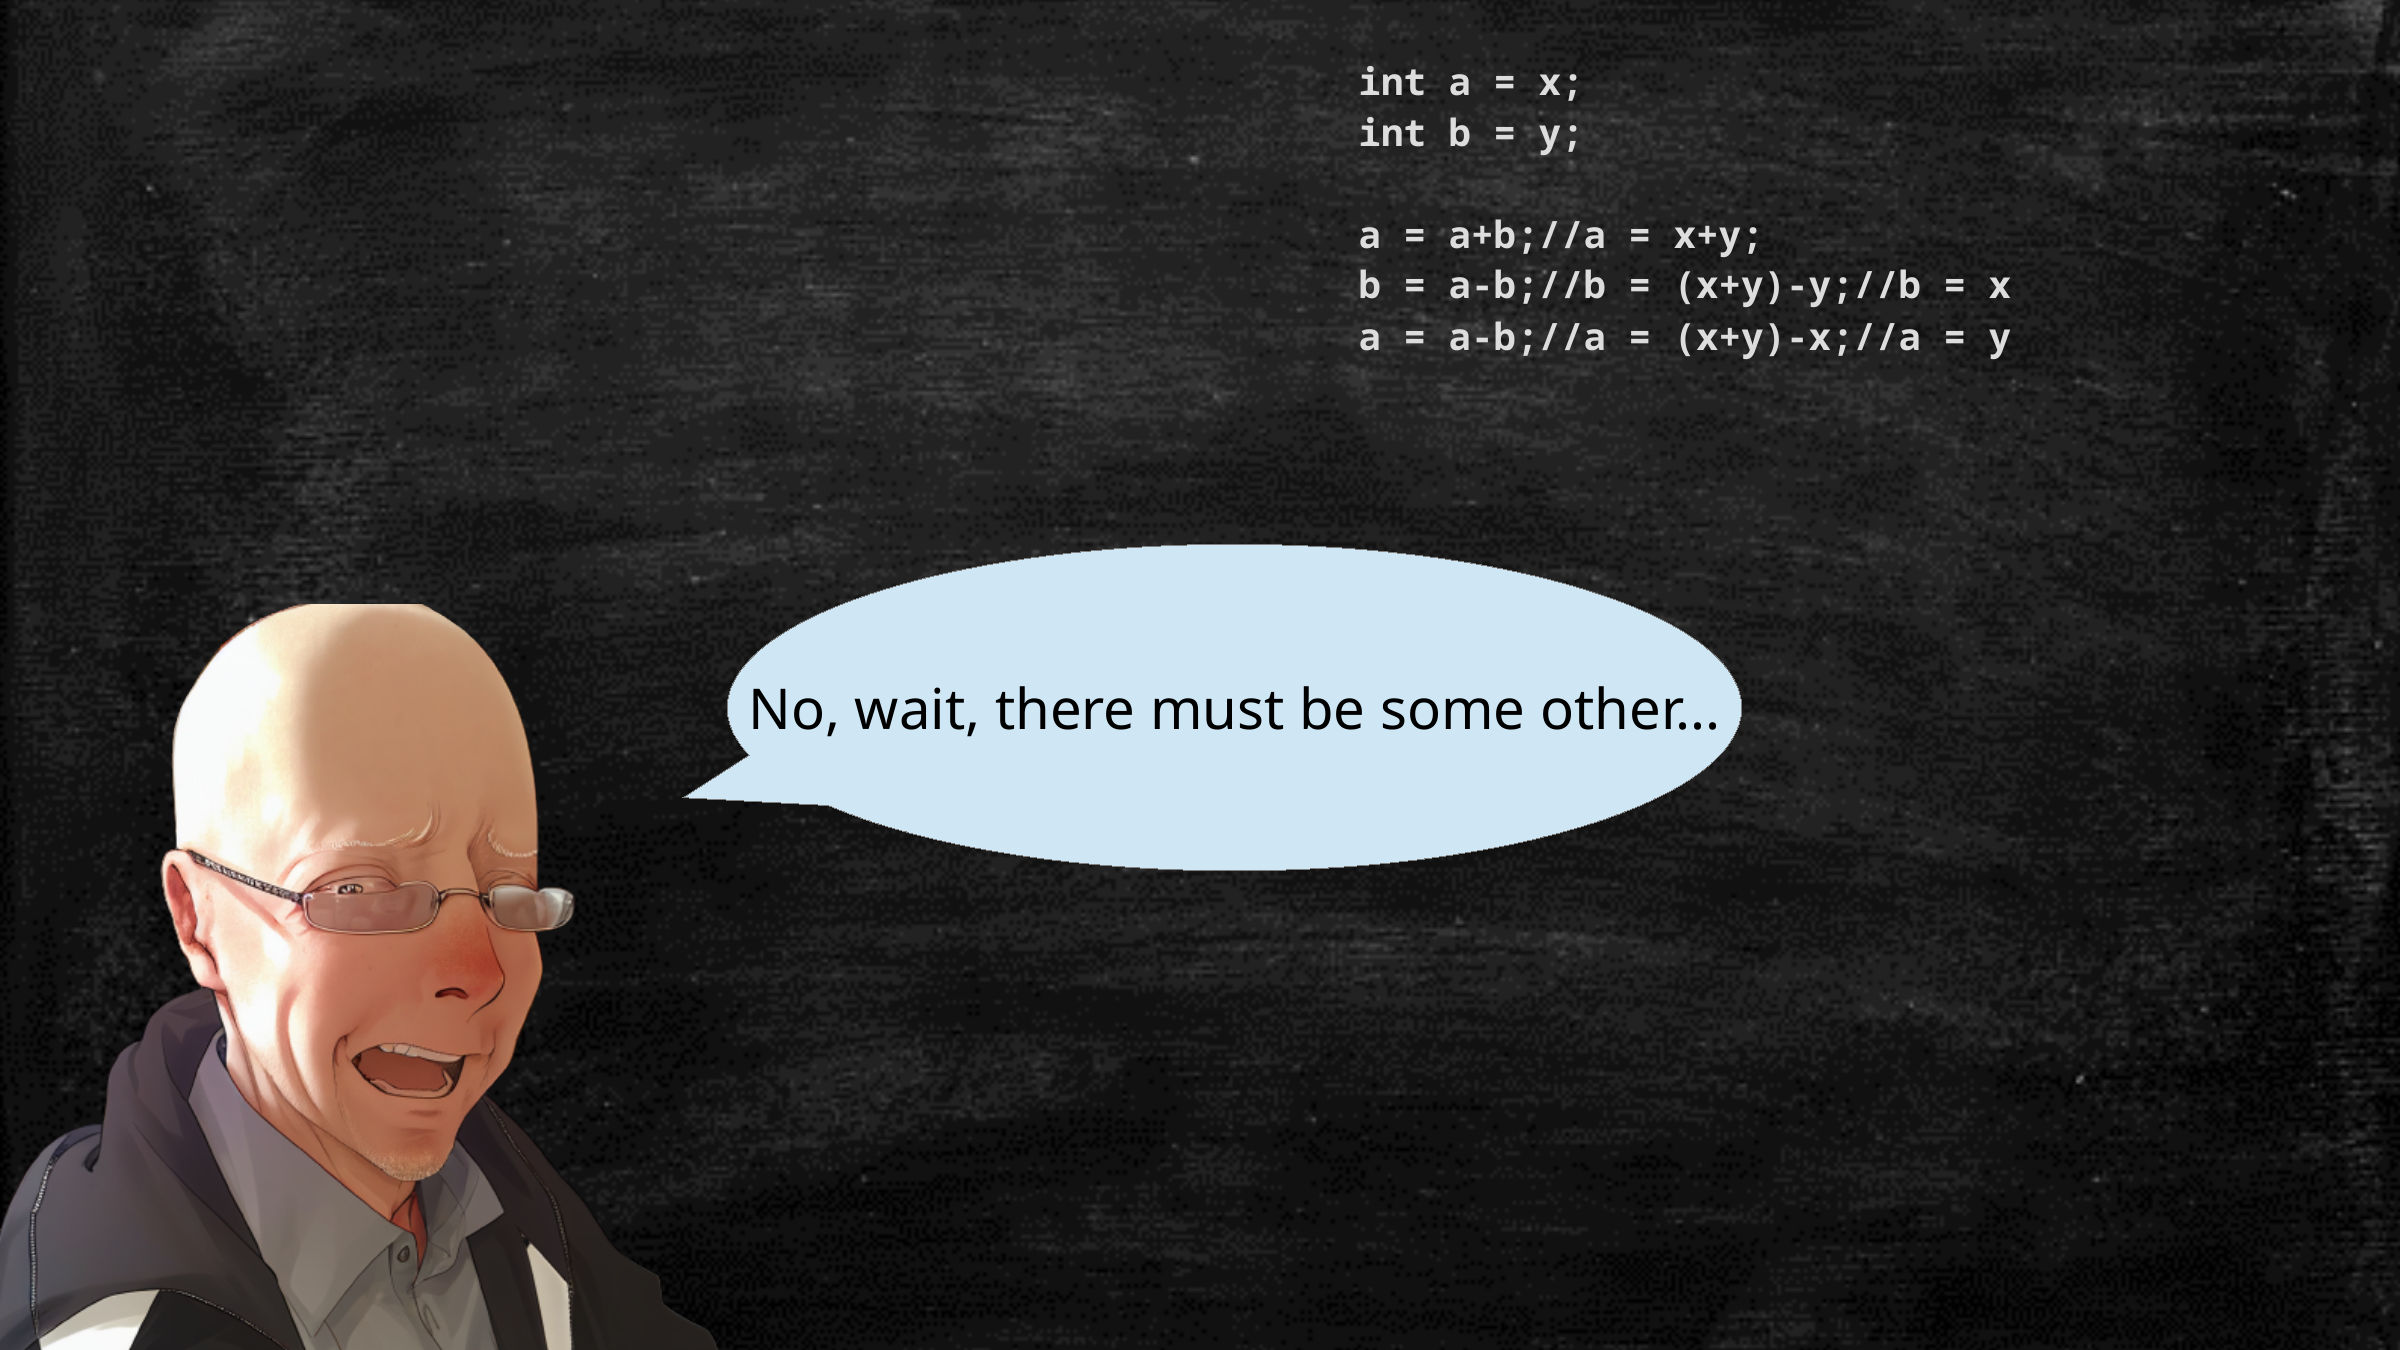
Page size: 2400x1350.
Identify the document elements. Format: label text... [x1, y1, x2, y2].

text_box No, wait, there must be some other... [756, 544, 1742, 871]
text_box int a = x; int b = y; a = a+b;//a = x+y; b = a-b;//b = (x+y)-y;//b = x a = a-b;//a = (x+y)-x;//a = y [1343, 47, 2400, 1035]
picture [0, 0, 2400, 1350]
